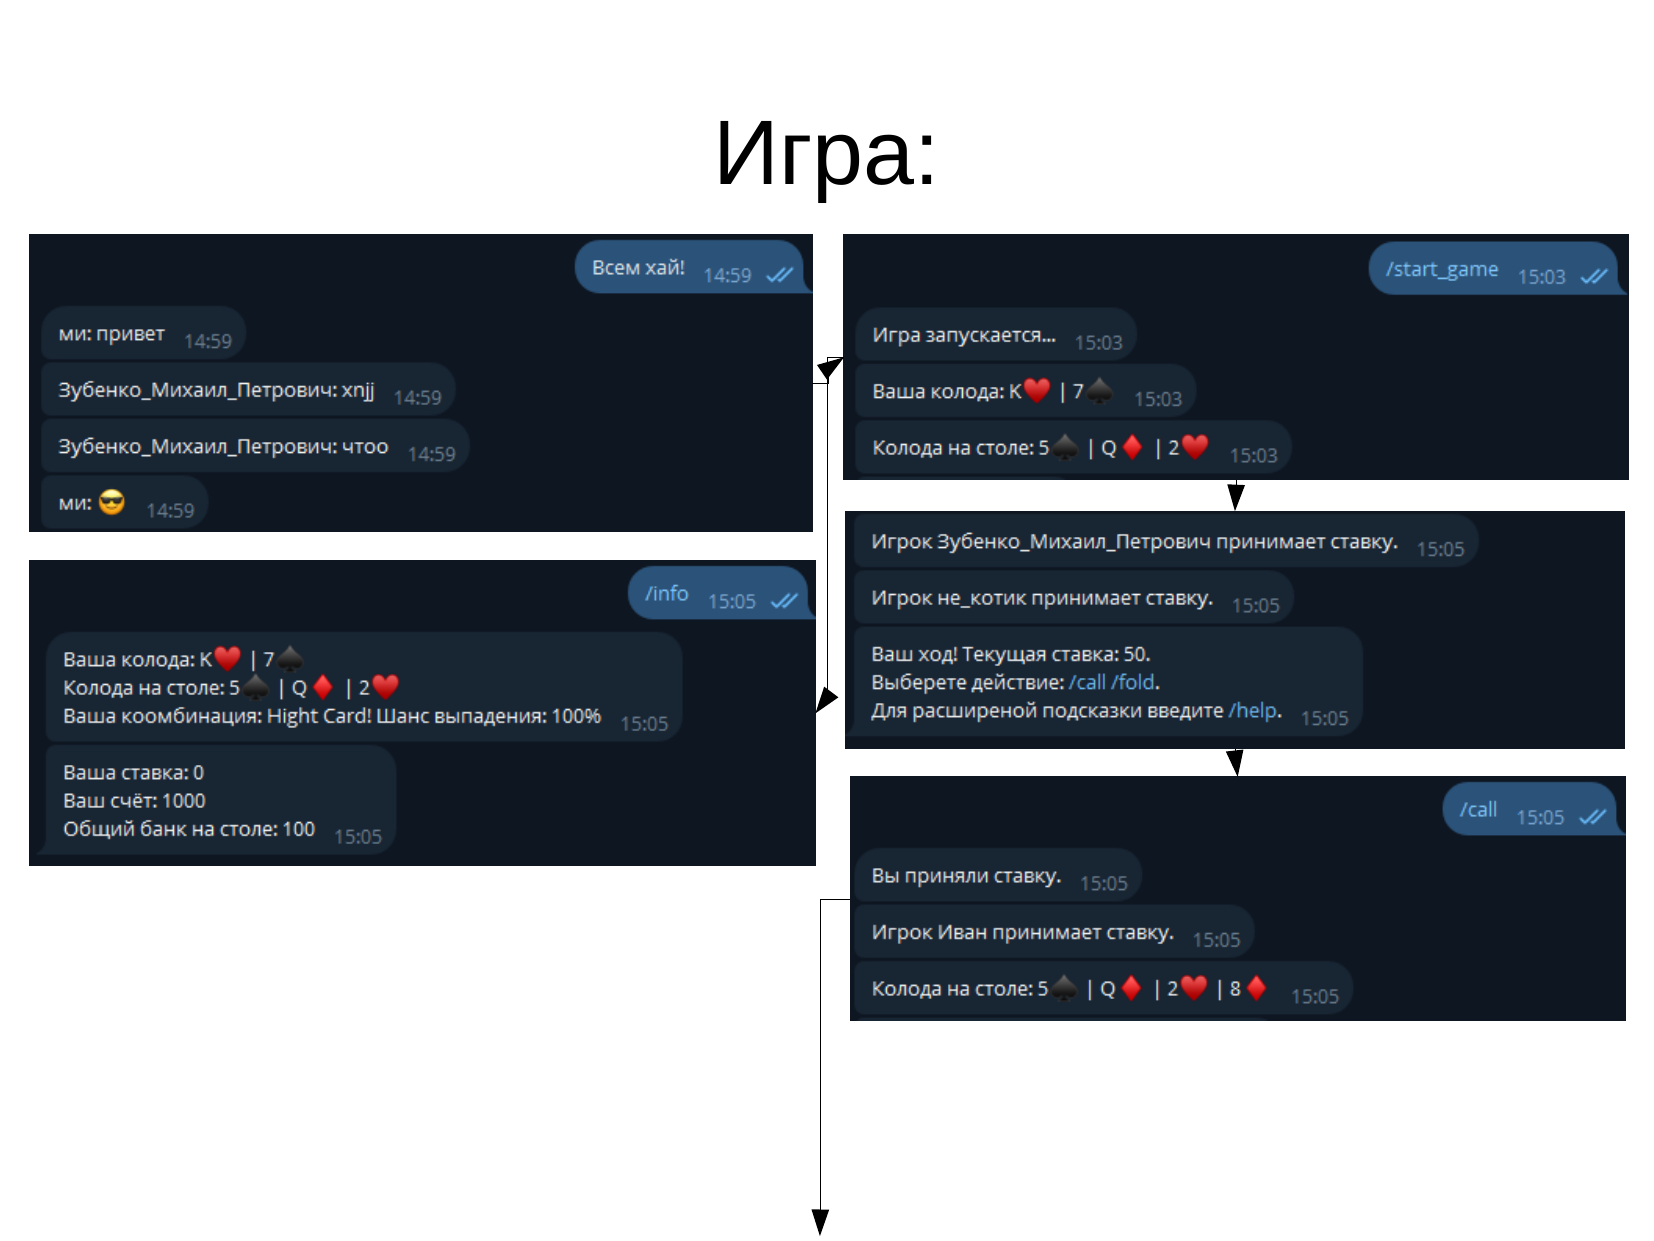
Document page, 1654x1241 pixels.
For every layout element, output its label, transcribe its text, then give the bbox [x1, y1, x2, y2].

picture [850, 776, 1626, 1021]
picture [29, 560, 816, 866]
picture [843, 234, 1629, 481]
picture [845, 511, 1625, 749]
title Игра: [82, 49, 1571, 257]
picture [29, 234, 813, 532]
